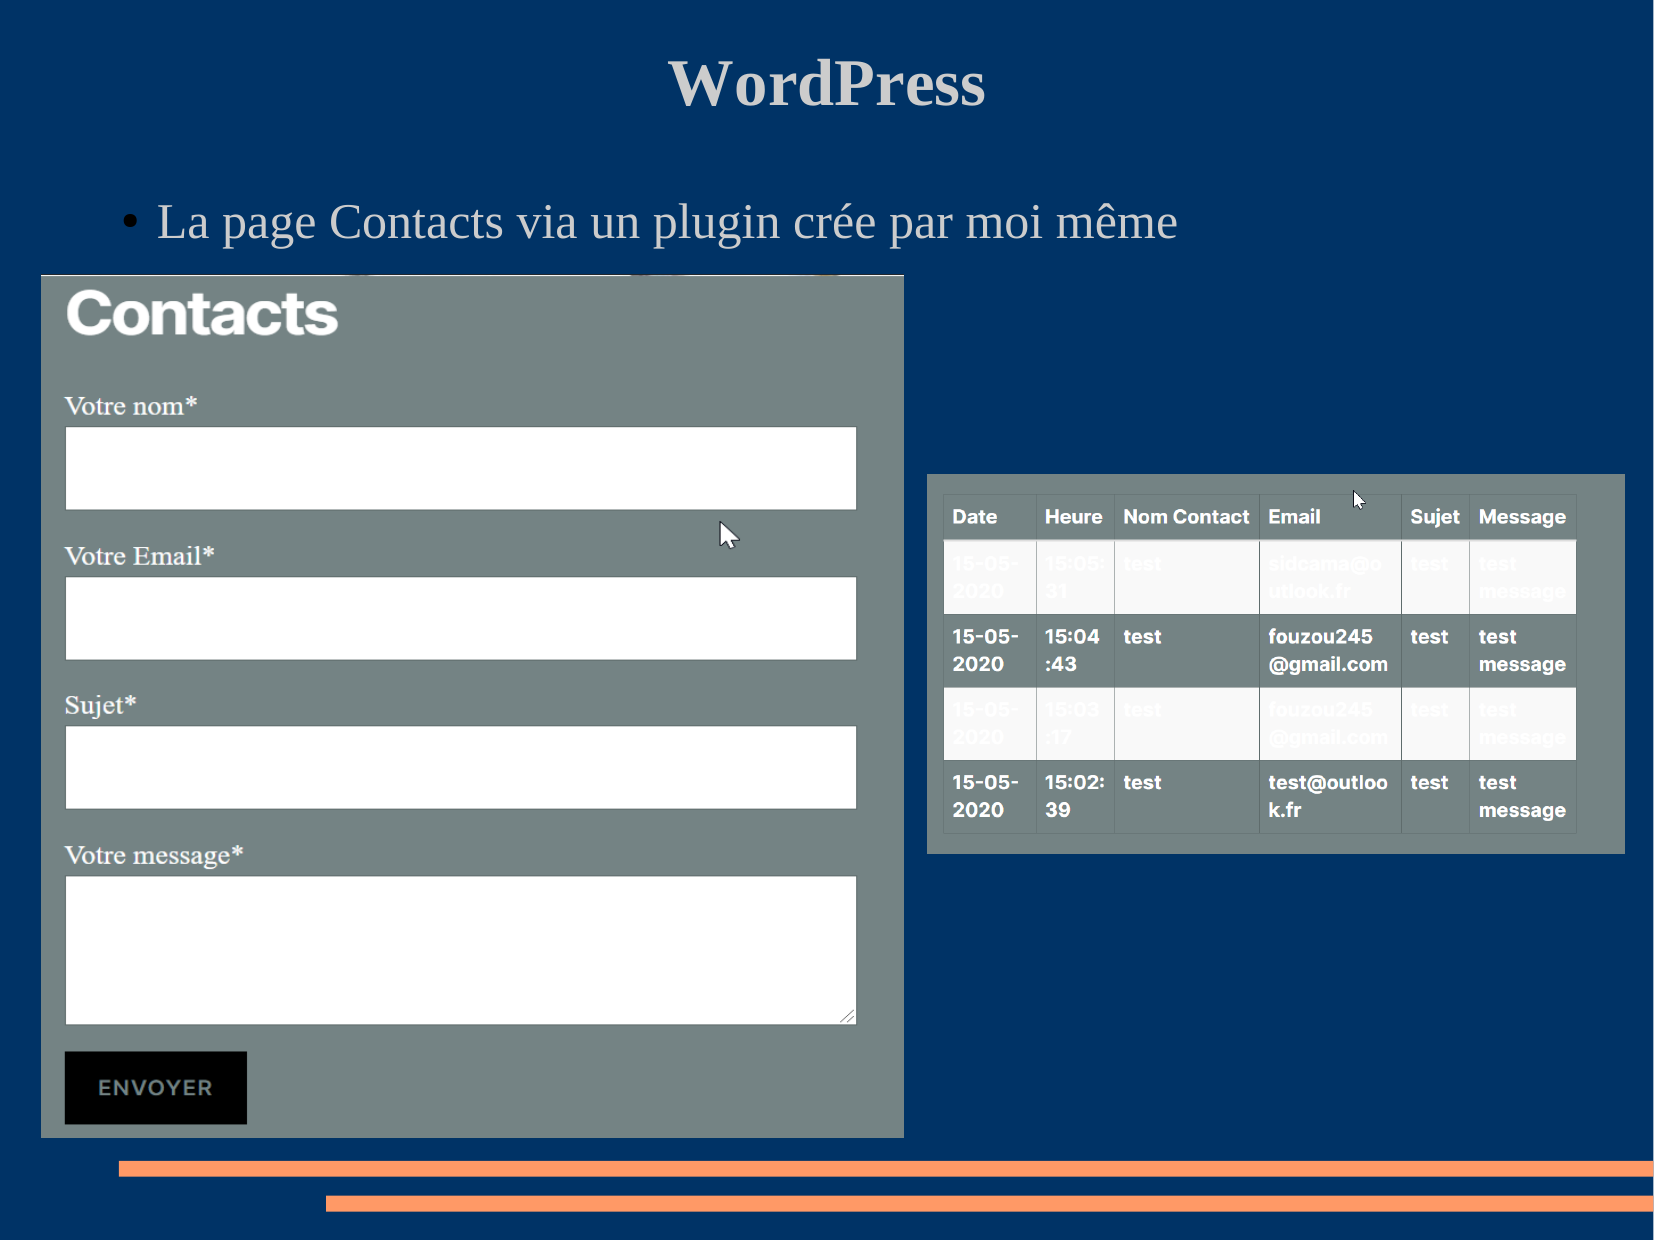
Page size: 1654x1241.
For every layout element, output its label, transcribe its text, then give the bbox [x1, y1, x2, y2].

subtitle WordPress La page Contacts via un plugin crée par moi même [121, 46, 1534, 1132]
picture [927, 474, 1625, 854]
picture [41, 274, 904, 1138]
